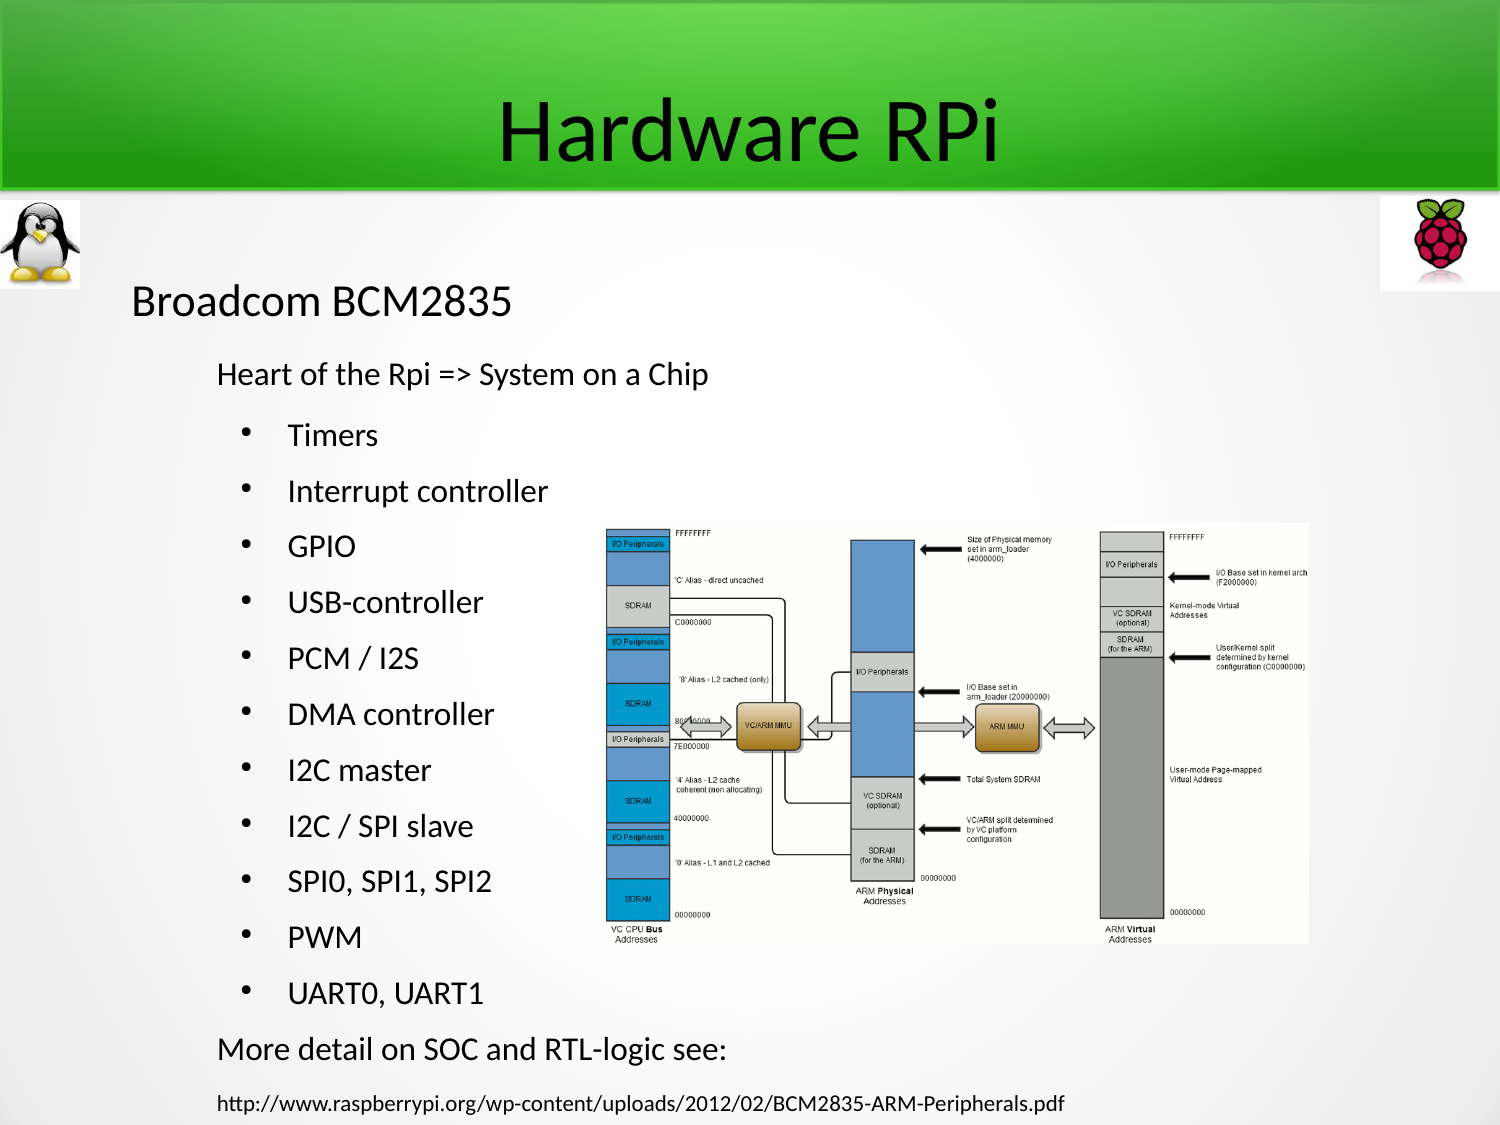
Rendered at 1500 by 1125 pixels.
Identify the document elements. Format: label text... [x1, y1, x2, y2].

picture [1380, 196, 1500, 291]
picture [0, 200, 80, 289]
title Hardware RPi [75, 45, 1425, 233]
list Broadcom BCM2835 Heart of the Rpi => System on a Chip Timers Interrupt controller GPIO USB-controller PCM / I2S DMA controller I2C master I2C / SPI slave SPI0, SPI1, SPI2 PWM UART0, UART1 More detail on SOC and RTL-logic see: http://www.raspberrypi.org/wp-content/uploads/2012/02/BCM2835-ARM-Peripherals.pdf [60, 262, 1369, 1006]
picture [600, 523, 1309, 944]
